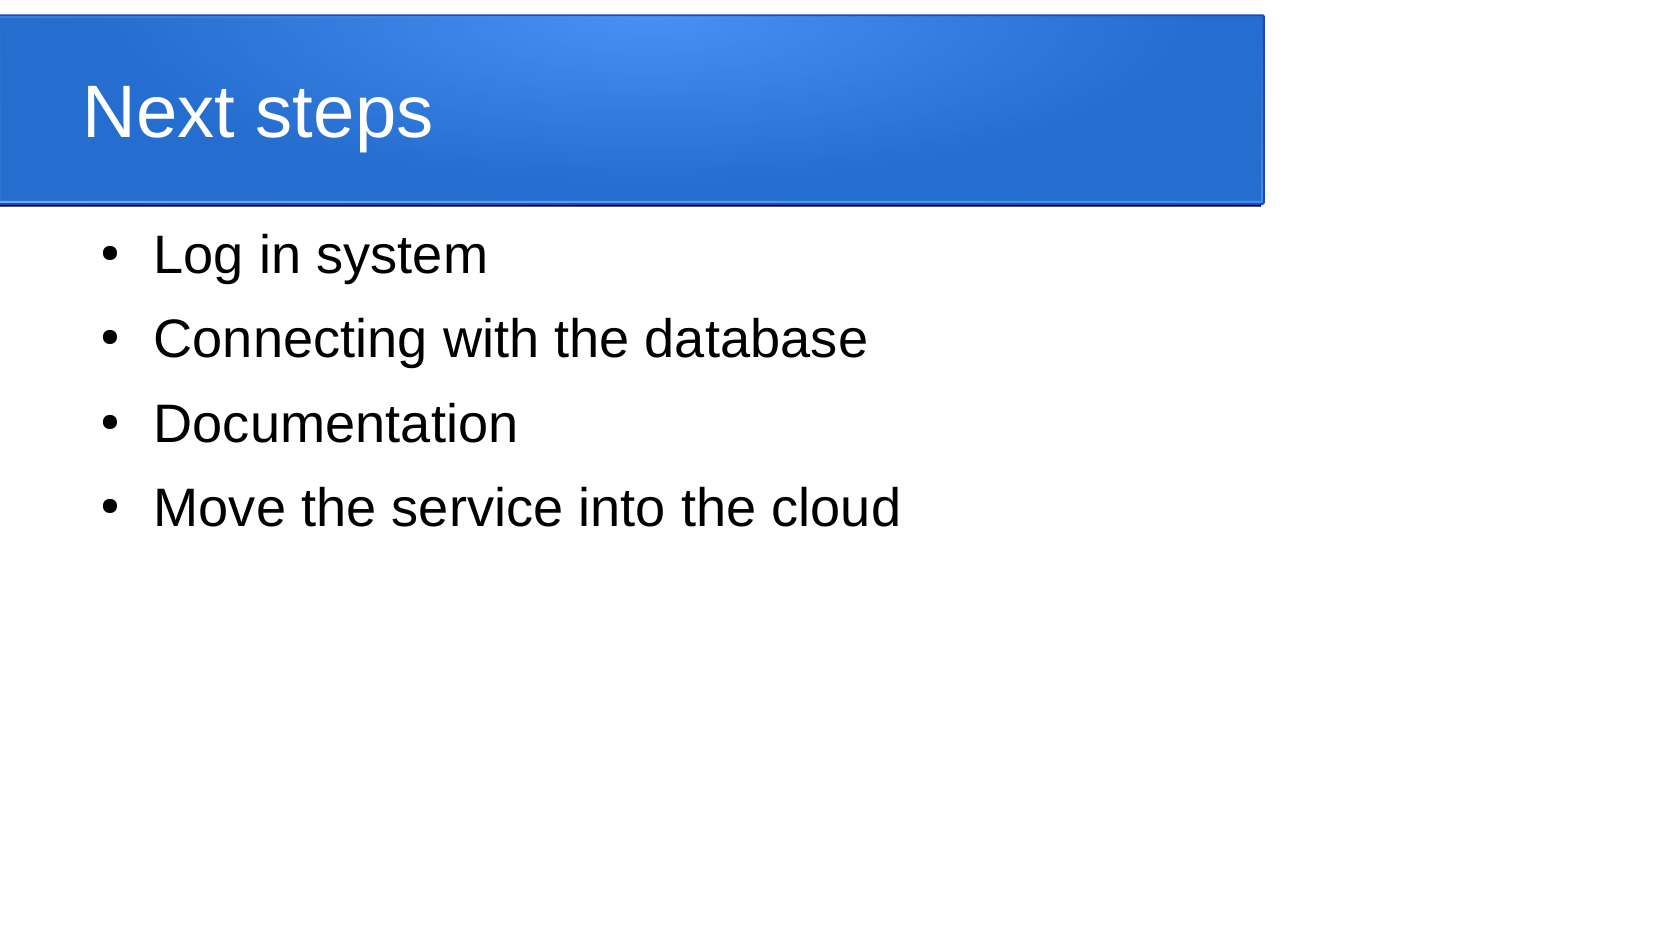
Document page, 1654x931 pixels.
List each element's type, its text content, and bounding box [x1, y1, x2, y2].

list Log in system Connecting with the database Documentation Move the service into the cloud [82, 224, 1571, 764]
title Next steps [82, 35, 1235, 189]
